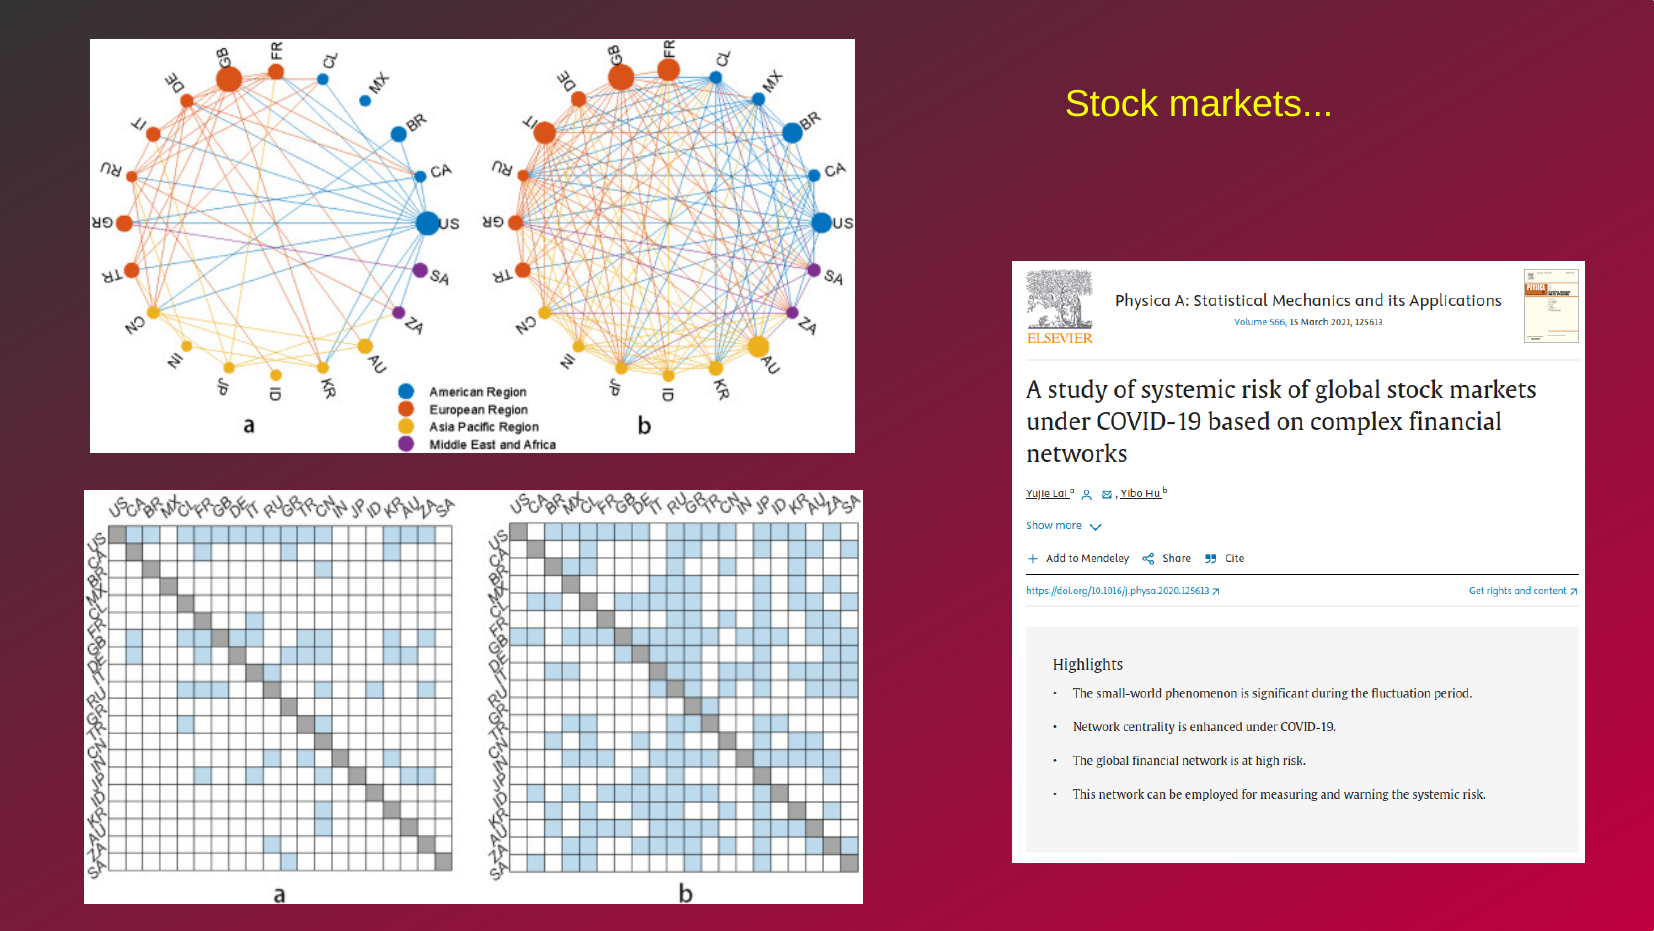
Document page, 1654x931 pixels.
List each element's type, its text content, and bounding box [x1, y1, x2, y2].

picture [1012, 261, 1585, 863]
picture [84, 490, 863, 904]
text_box Stock markets... [1050, 75, 1538, 151]
picture [90, 39, 855, 453]
